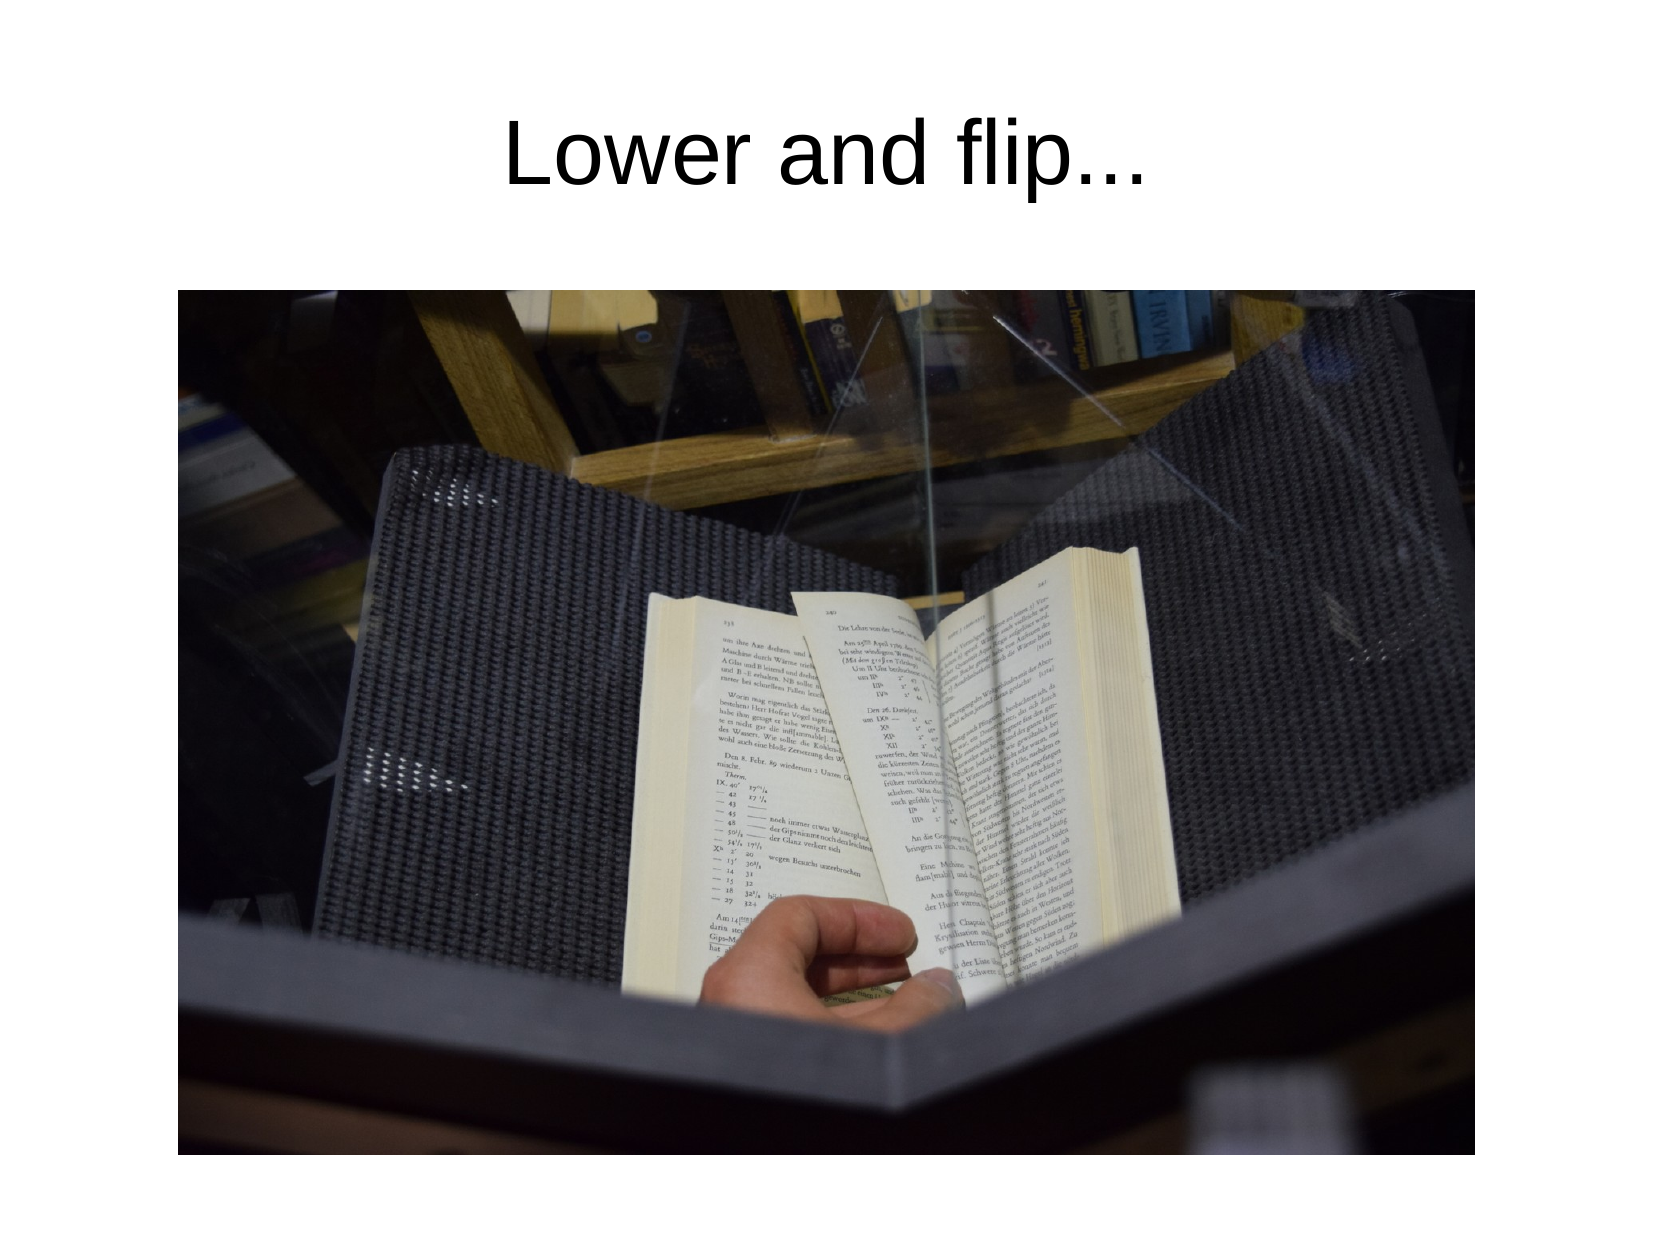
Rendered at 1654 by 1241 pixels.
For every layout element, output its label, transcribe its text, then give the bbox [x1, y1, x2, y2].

picture [178, 290, 1475, 1155]
title Lower and flip... [82, 49, 1571, 257]
